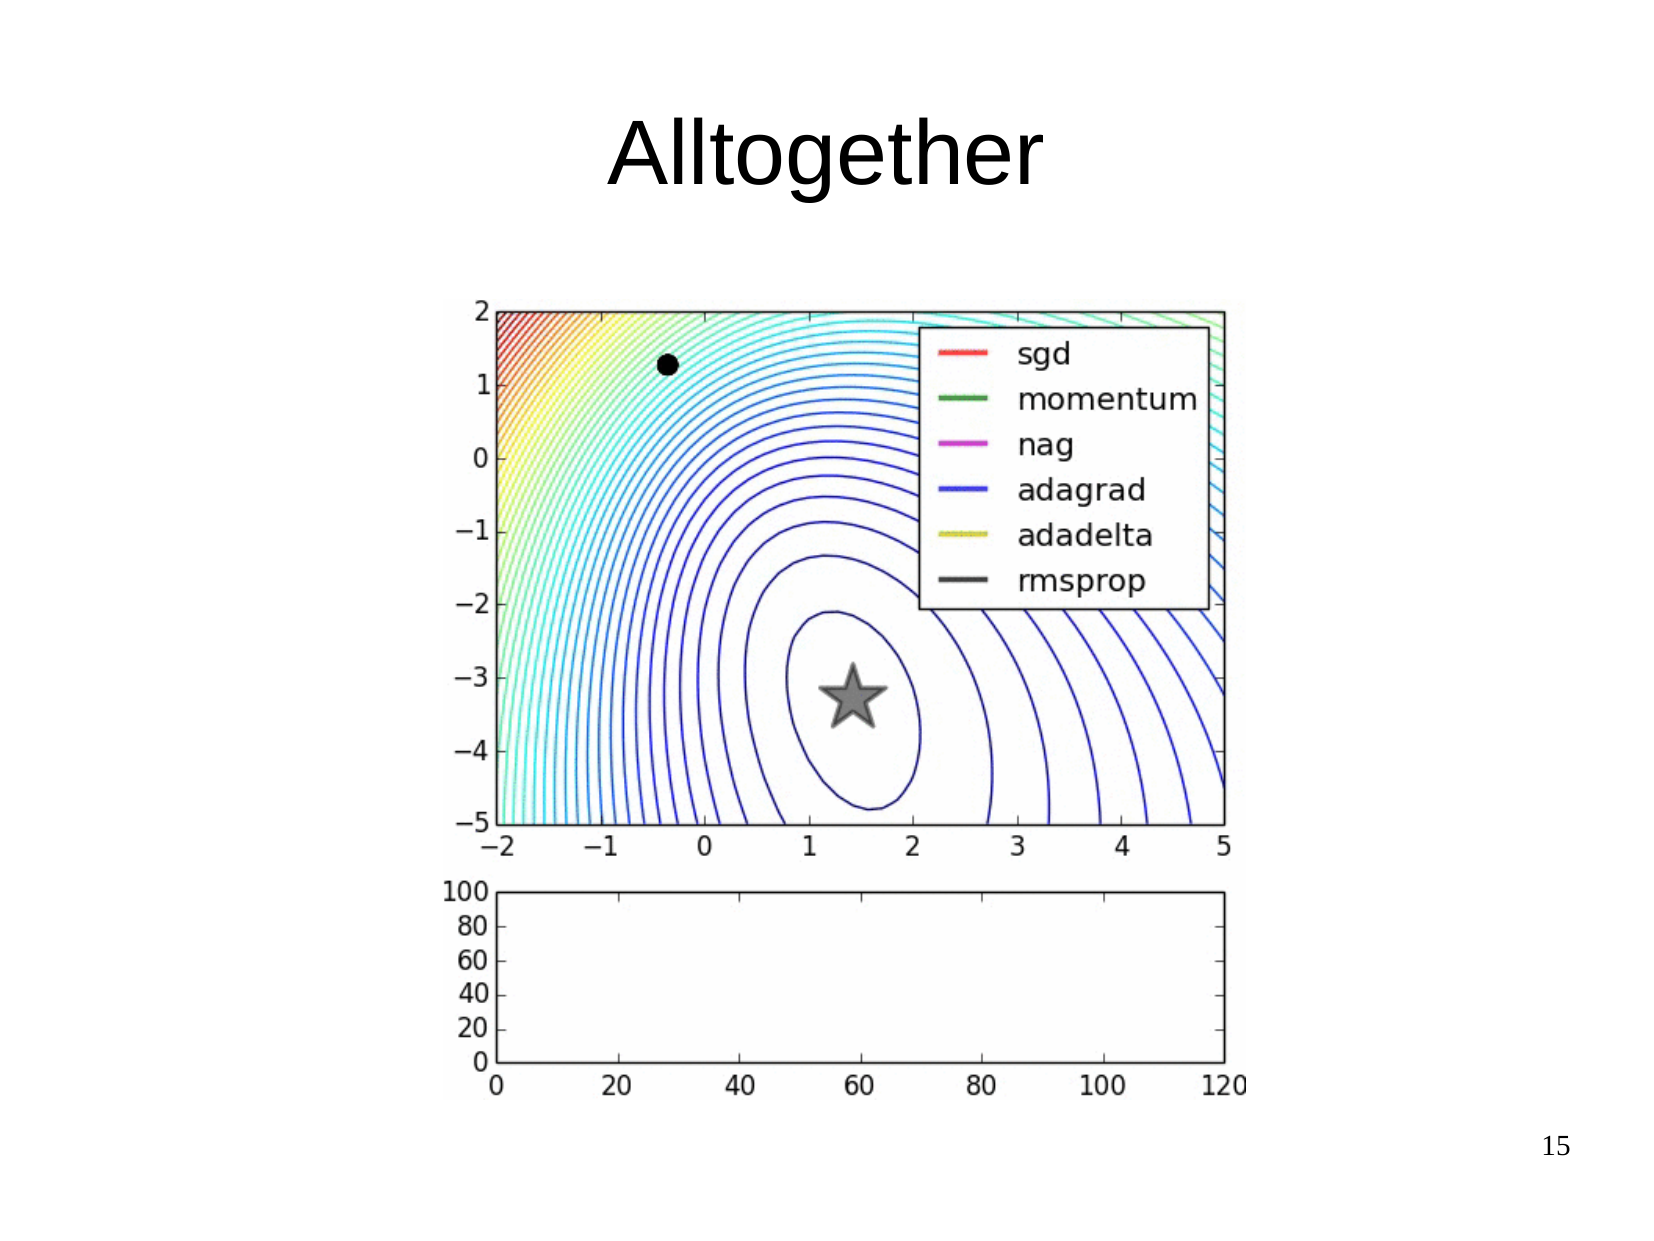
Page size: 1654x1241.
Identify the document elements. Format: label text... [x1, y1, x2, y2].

picture [443, 299, 1246, 1100]
title Alltogether [82, 49, 1571, 257]
